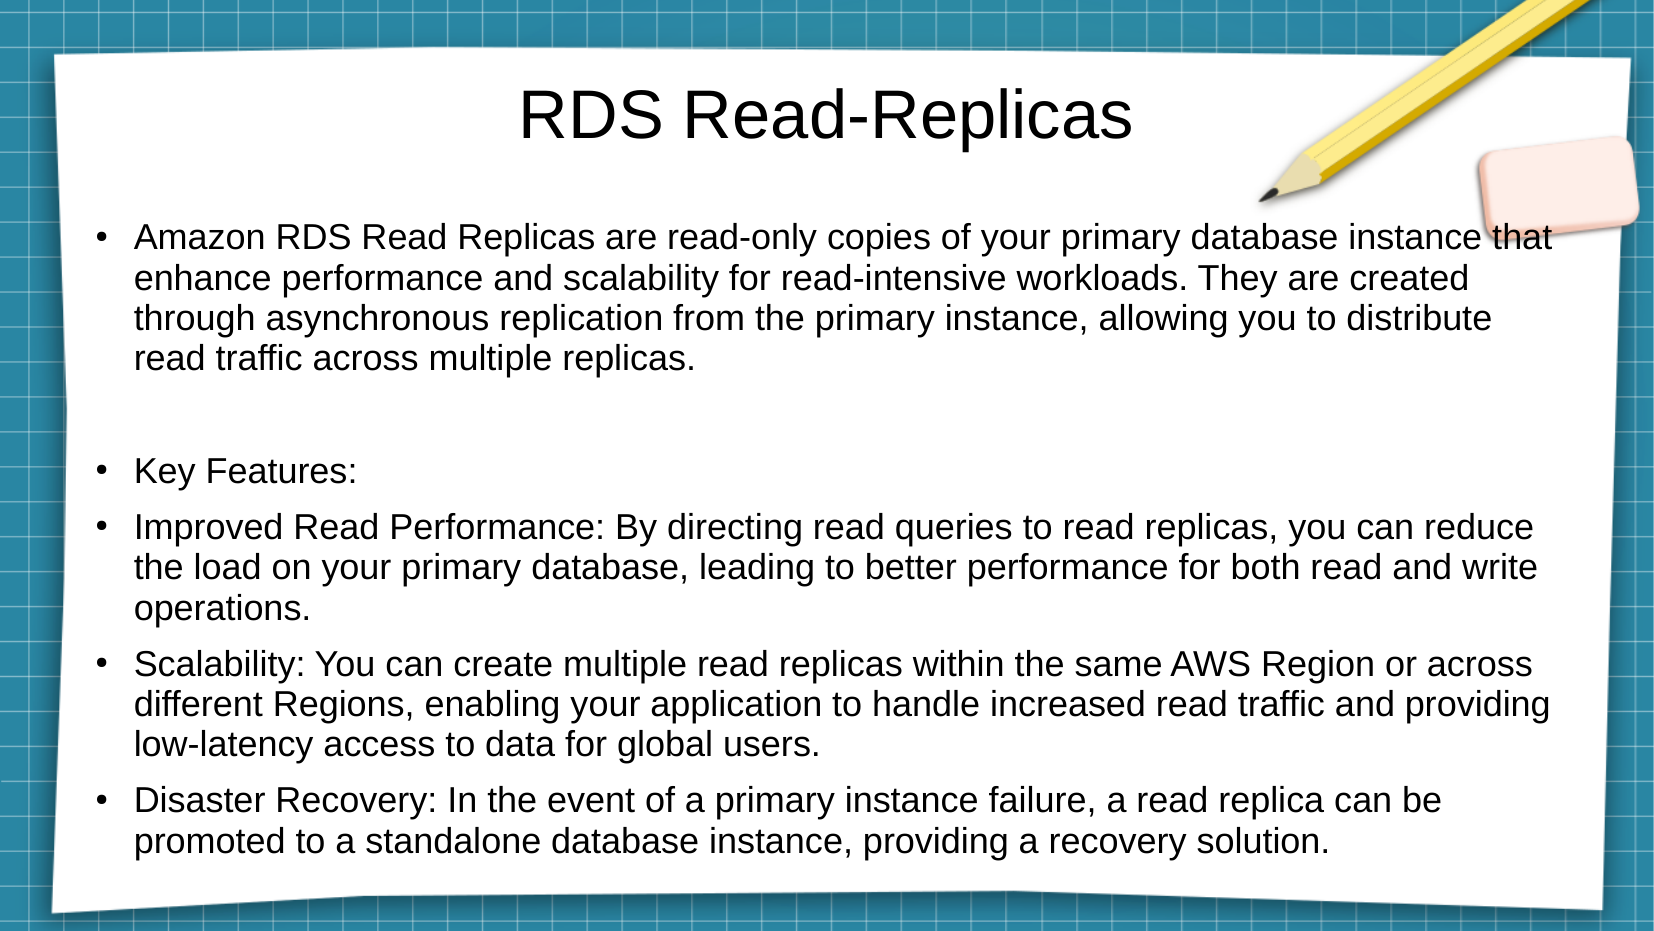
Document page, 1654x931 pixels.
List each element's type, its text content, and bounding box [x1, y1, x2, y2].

title RDS Read-Replicas [82, 37, 1571, 193]
picture [0, 0, 1654, 931]
list Amazon RDS Read Replicas are read-only copies of your primary database instance that enhance performance and scalability for read-intensive workloads. They are created through asynchronous replication from the primary instance, allowing you to distribute read traffic across multiple replicas. Key Features: Improved Read Performance: By directing read queries to read replicas, you can reduce the load on your primary database, leading to better performance for both read and write operations. Scalability: You can create multiple read replicas within the same AWS Region or across different Regions, enabling your application to handle increased read traffic and providing low-latency access to data for global users. Disaster Recovery: In the event of a primary instance failure, a read replica can be promoted to a standalone database instance, providing a recovery solution. [82, 217, 1571, 863]
